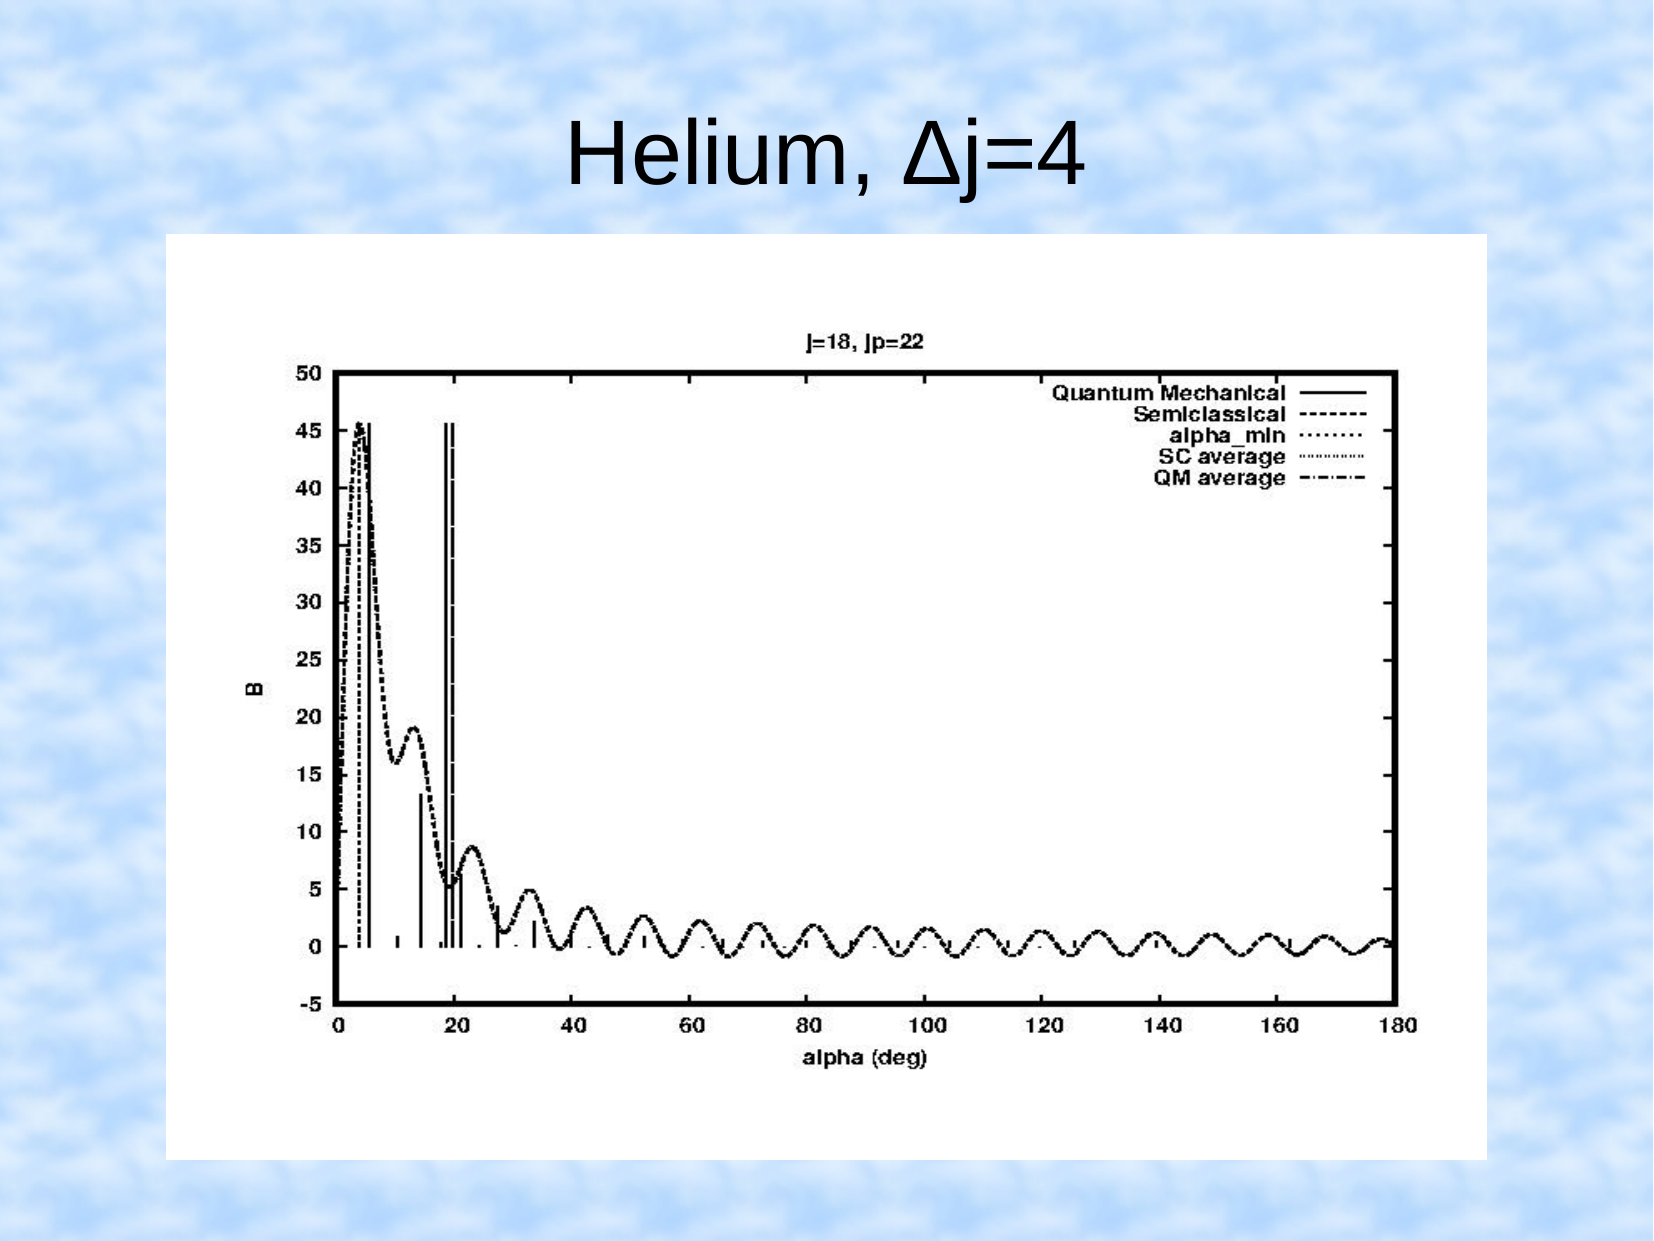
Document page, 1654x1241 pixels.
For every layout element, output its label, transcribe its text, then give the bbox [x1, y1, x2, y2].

picture [0, 0, 1654, 1241]
title Helium, Δj=4 [82, 49, 1571, 257]
